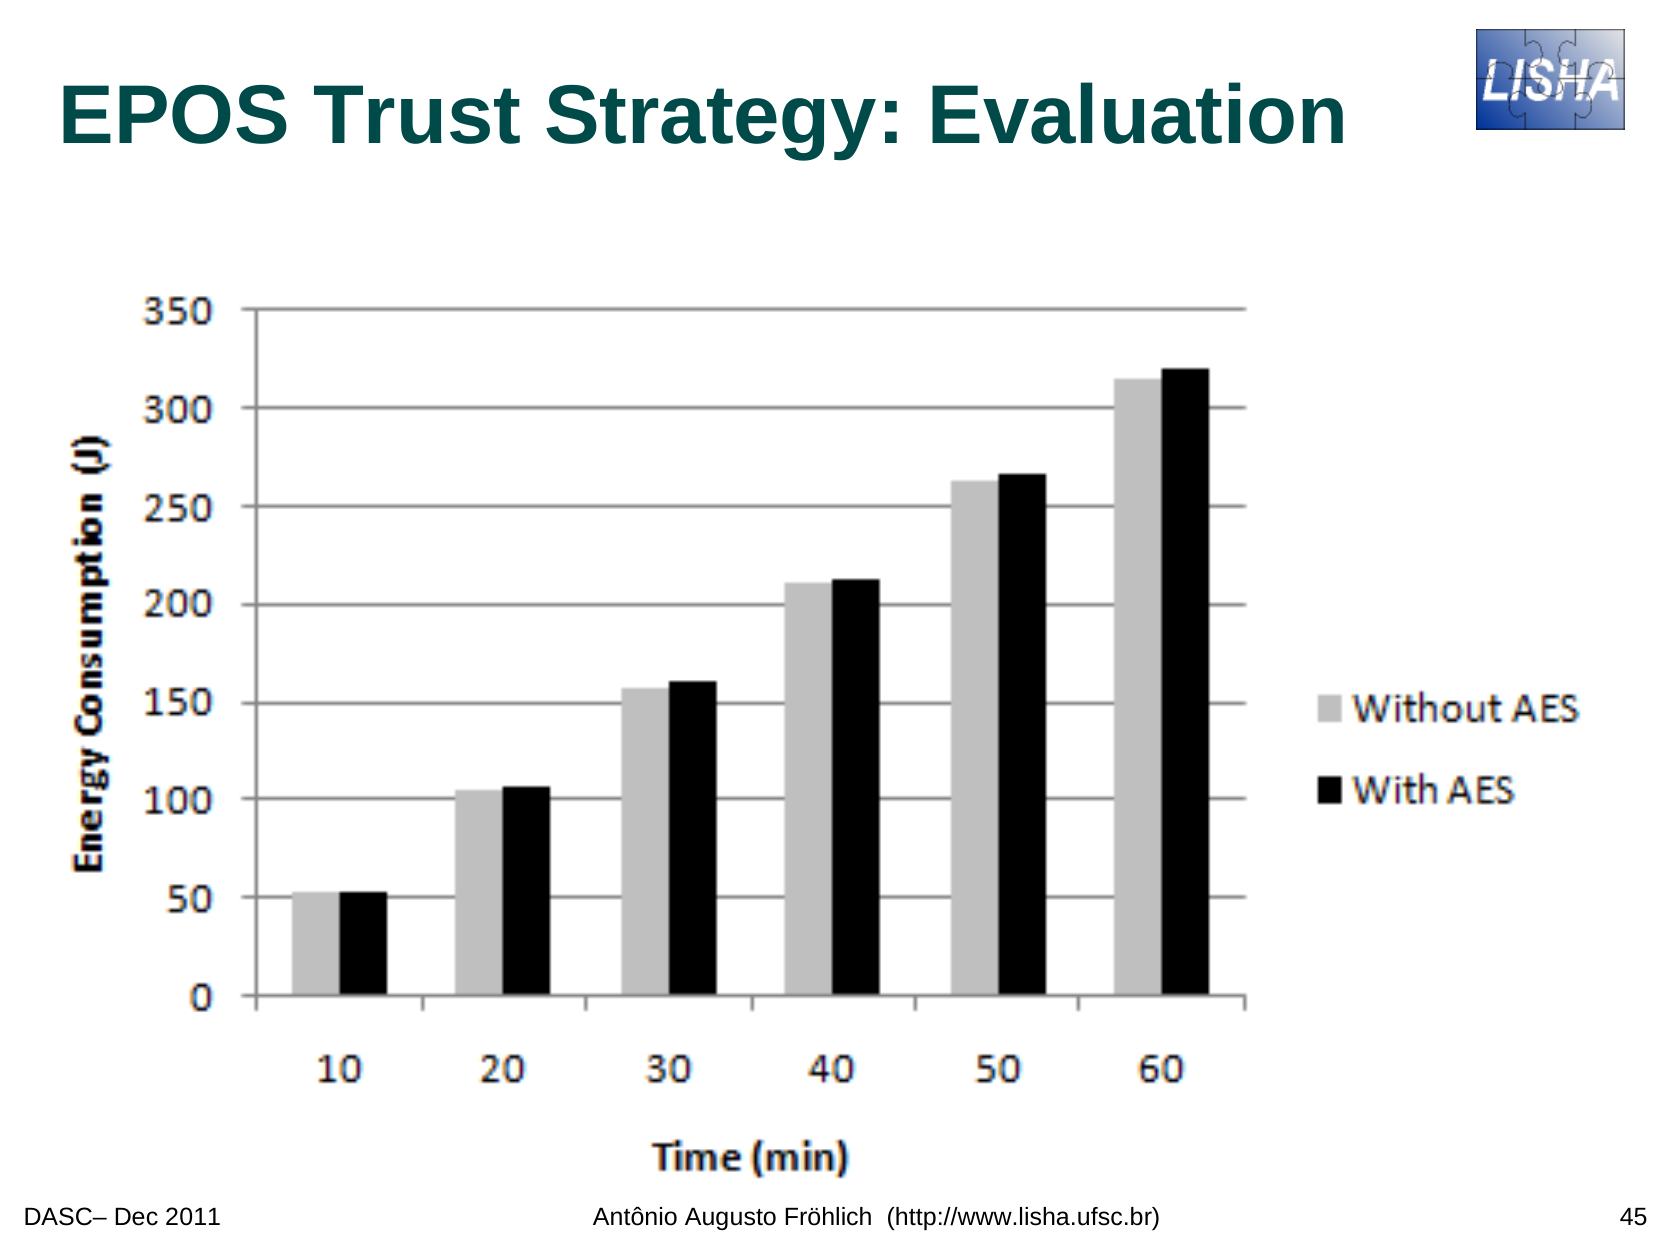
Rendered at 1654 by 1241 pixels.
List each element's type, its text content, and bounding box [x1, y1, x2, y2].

picture [69, 295, 1584, 1182]
title EPOS Trust Strategy: Evaluation [58, 11, 1463, 219]
picture [1476, 29, 1625, 130]
